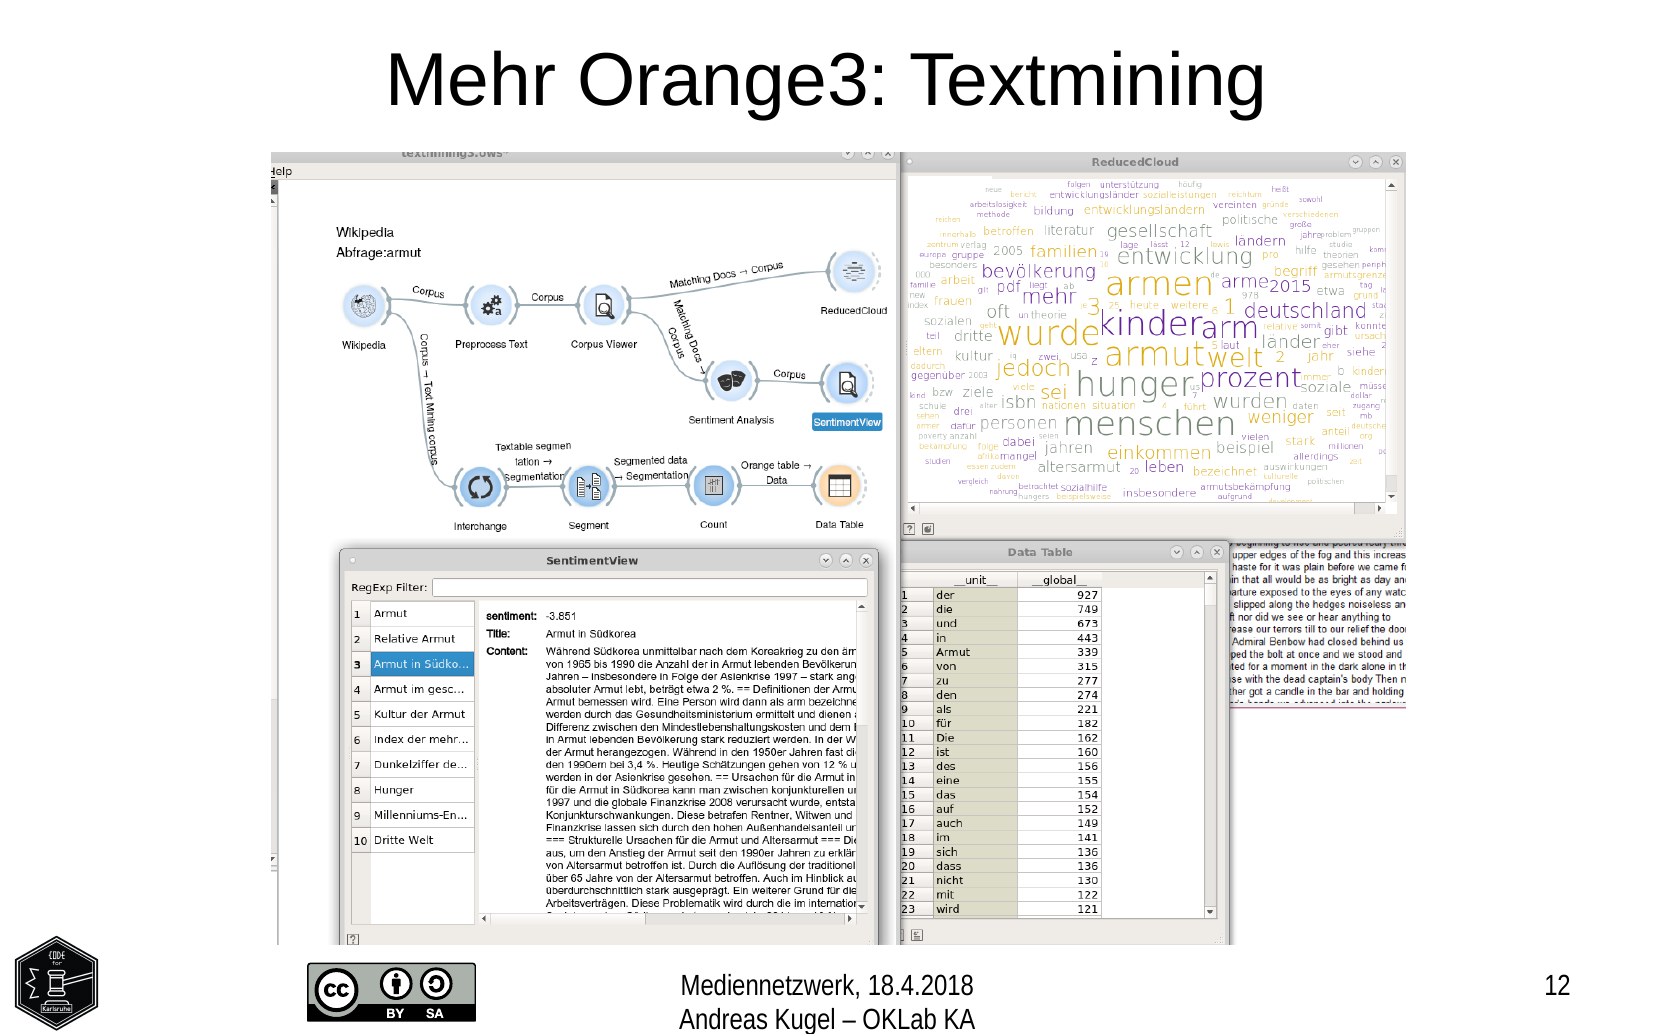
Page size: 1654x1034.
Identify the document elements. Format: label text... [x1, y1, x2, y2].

title Mehr Orange3: Textmining [82, 17, 1571, 142]
picture [271, 152, 1406, 945]
picture [6, 933, 107, 1033]
